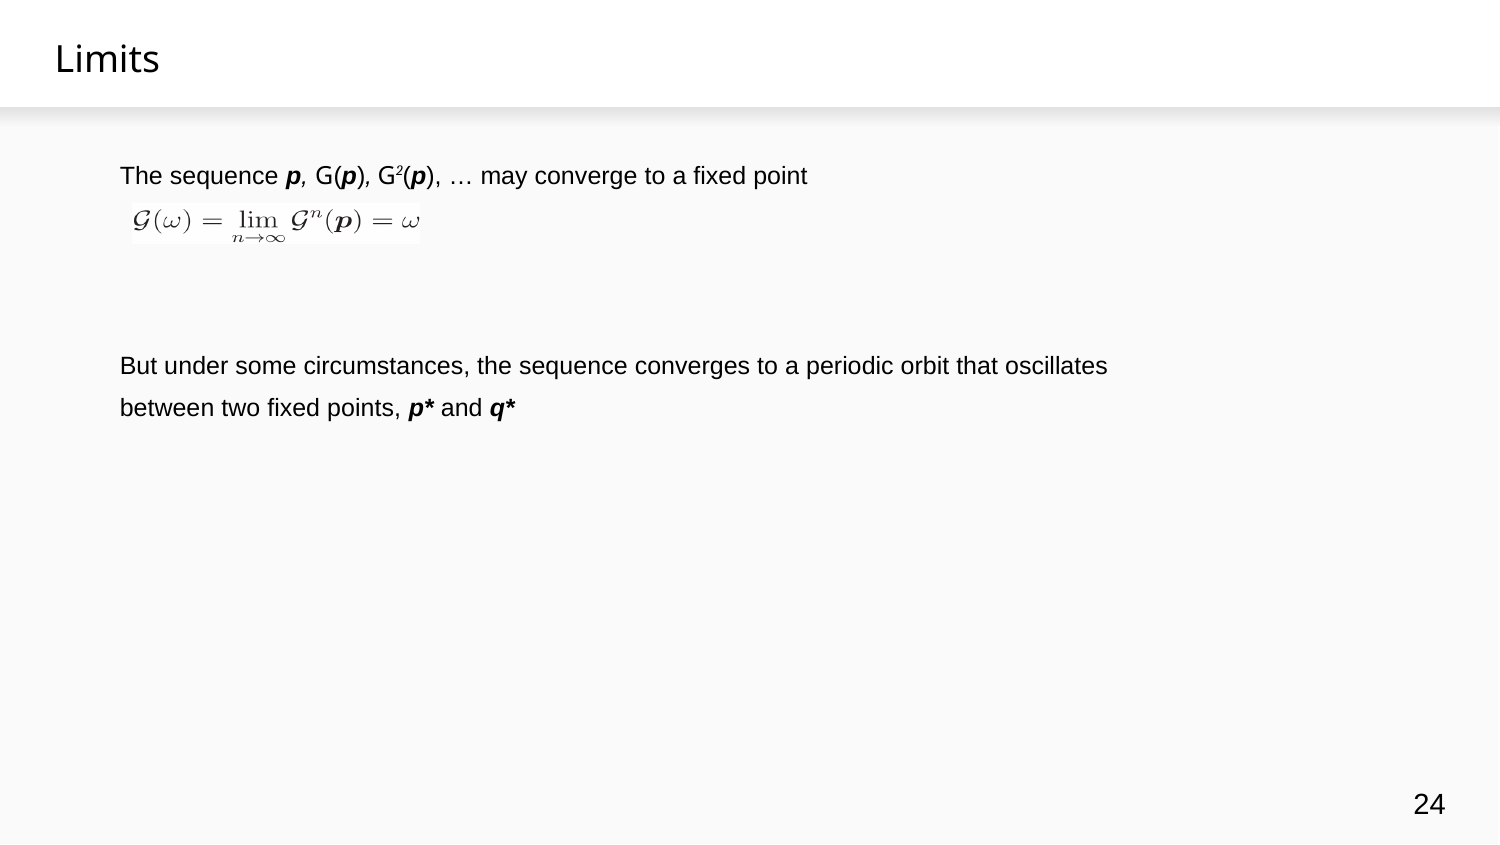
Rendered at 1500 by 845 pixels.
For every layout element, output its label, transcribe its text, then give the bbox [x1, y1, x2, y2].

title Limits [54, 8, 227, 107]
text_box The sequence p, G(p), G2(p), … may converge to a fixed point [105, 150, 831, 242]
text_box But under some circumstances, the sequence converges to a periodic orbit that oscillates between two fixed points, p* and q* [105, 330, 1171, 556]
picture [132, 203, 420, 244]
